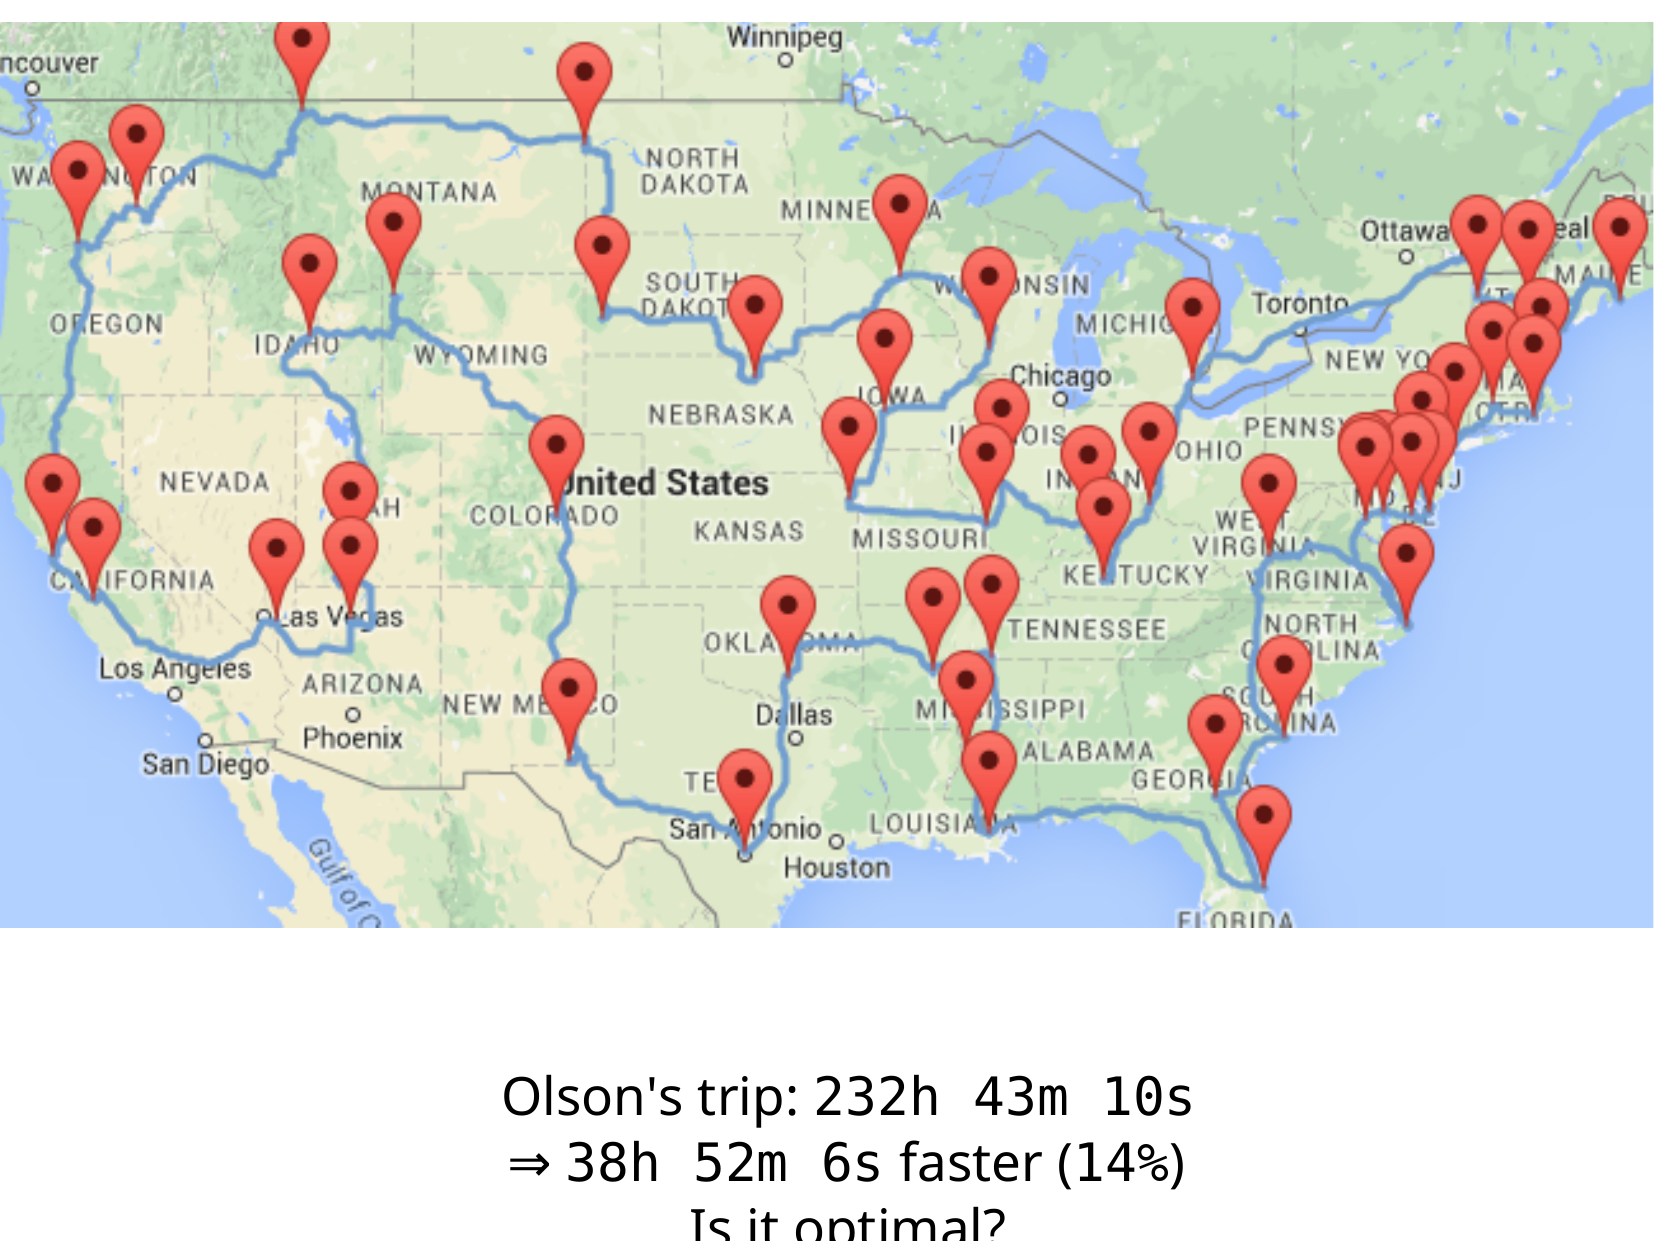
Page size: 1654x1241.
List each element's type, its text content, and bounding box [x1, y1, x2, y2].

text_box Is it optimal? [689, 1190, 1032, 1241]
text_box Olson's trip: 232h 43m 10s [501, 1058, 1239, 1122]
text_box ⇒ 38h 52m 6s faster (14%) [507, 1124, 1232, 1188]
picture [0, 22, 1654, 928]
text_box [0, 928, 1654, 1241]
text_box [0, 0, 1654, 22]
